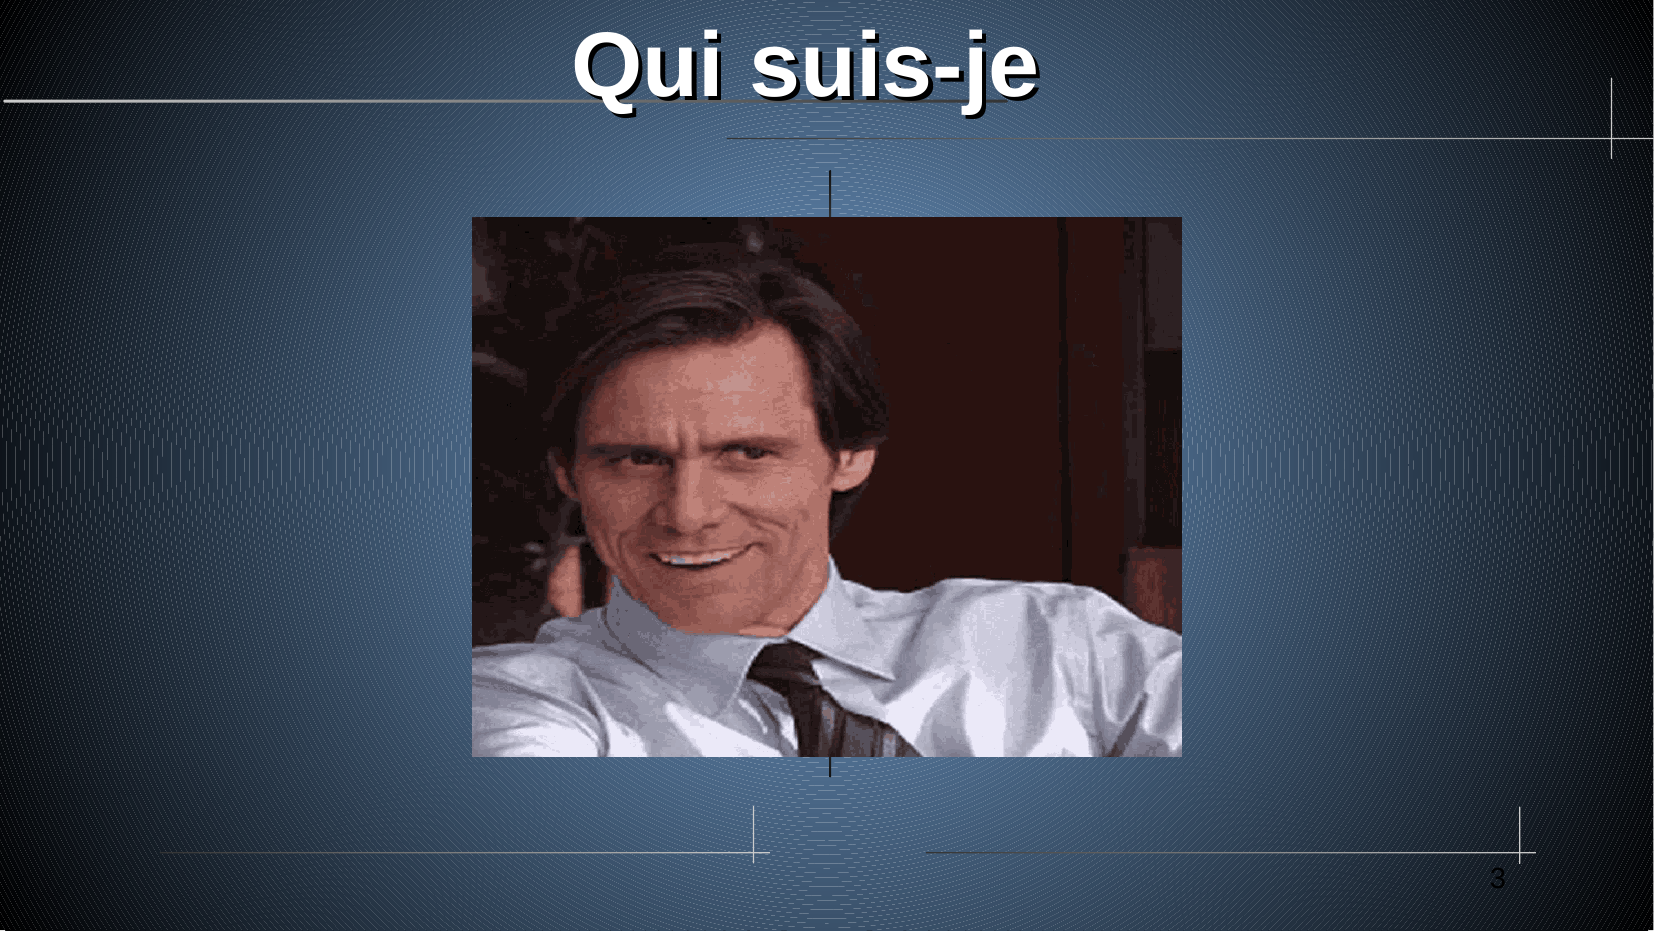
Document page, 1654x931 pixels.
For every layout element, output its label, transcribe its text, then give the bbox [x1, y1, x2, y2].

title Qui suis-je [23, 11, 1589, 119]
picture [472, 217, 1182, 758]
